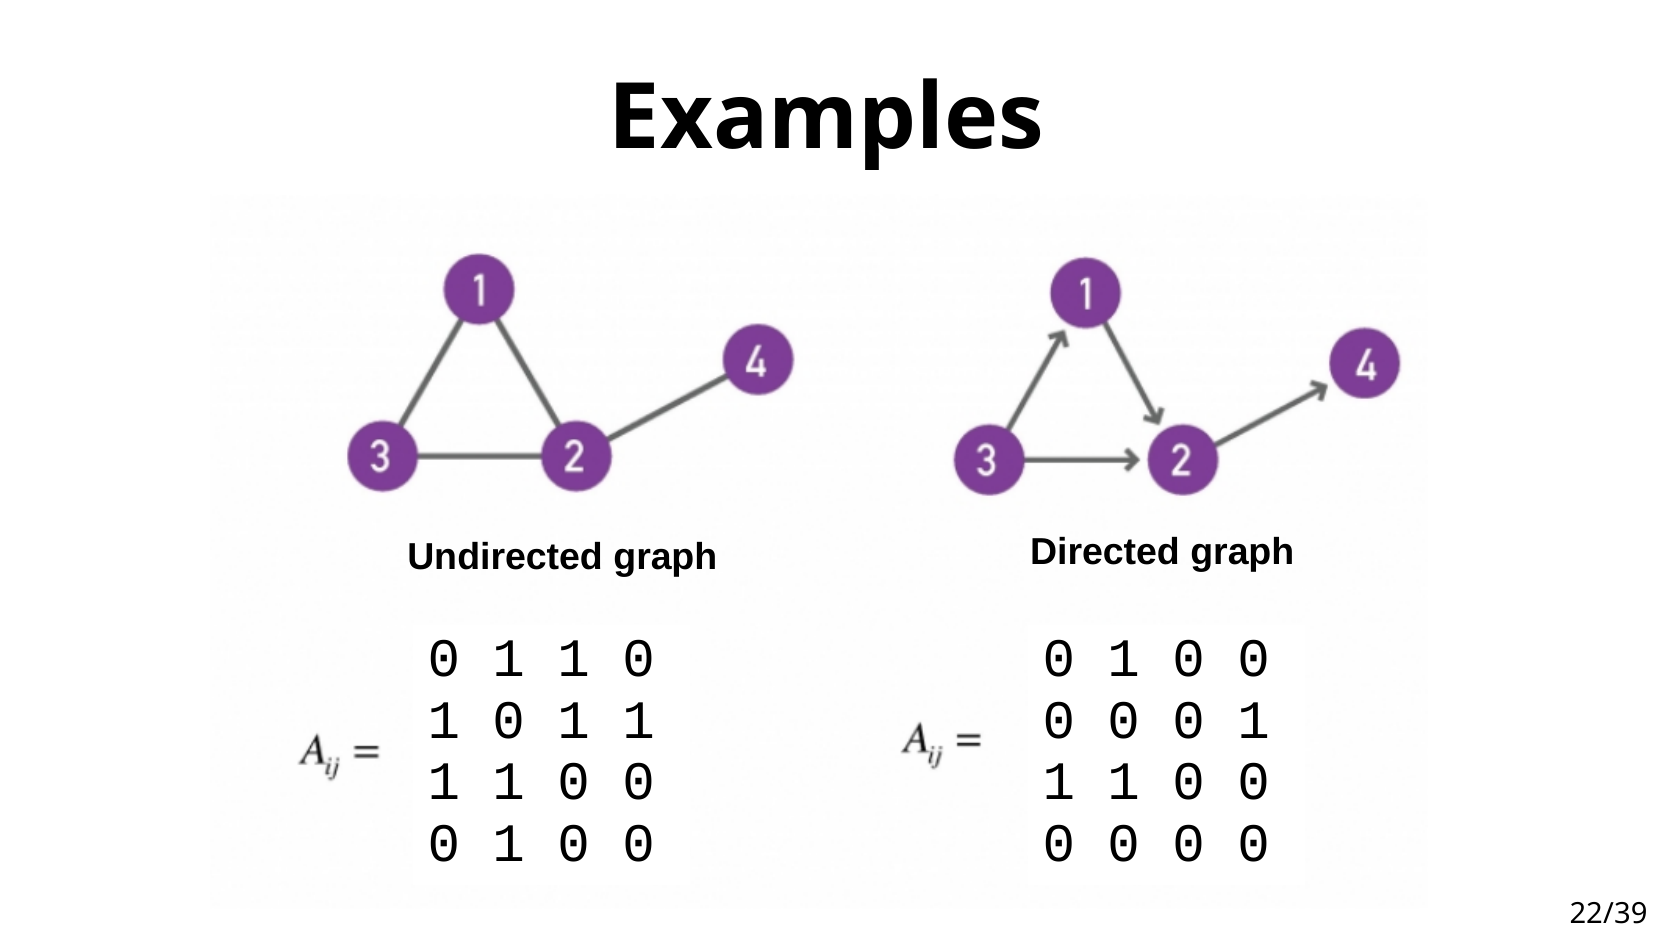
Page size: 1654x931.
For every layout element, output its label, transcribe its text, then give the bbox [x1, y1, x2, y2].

picture [210, 194, 1428, 909]
text_box Directed graph [930, 523, 1396, 580]
text_box Undirected graph [330, 528, 796, 586]
text_box 0 1 0 0 0 0 0 1 1 1 0 0 0 0 0 0 [1027, 624, 1306, 886]
text_box 0 1 1 0 1 0 1 1 1 1 0 0 0 1 0 0 [412, 624, 691, 886]
title Examples [82, 1, 1571, 226]
